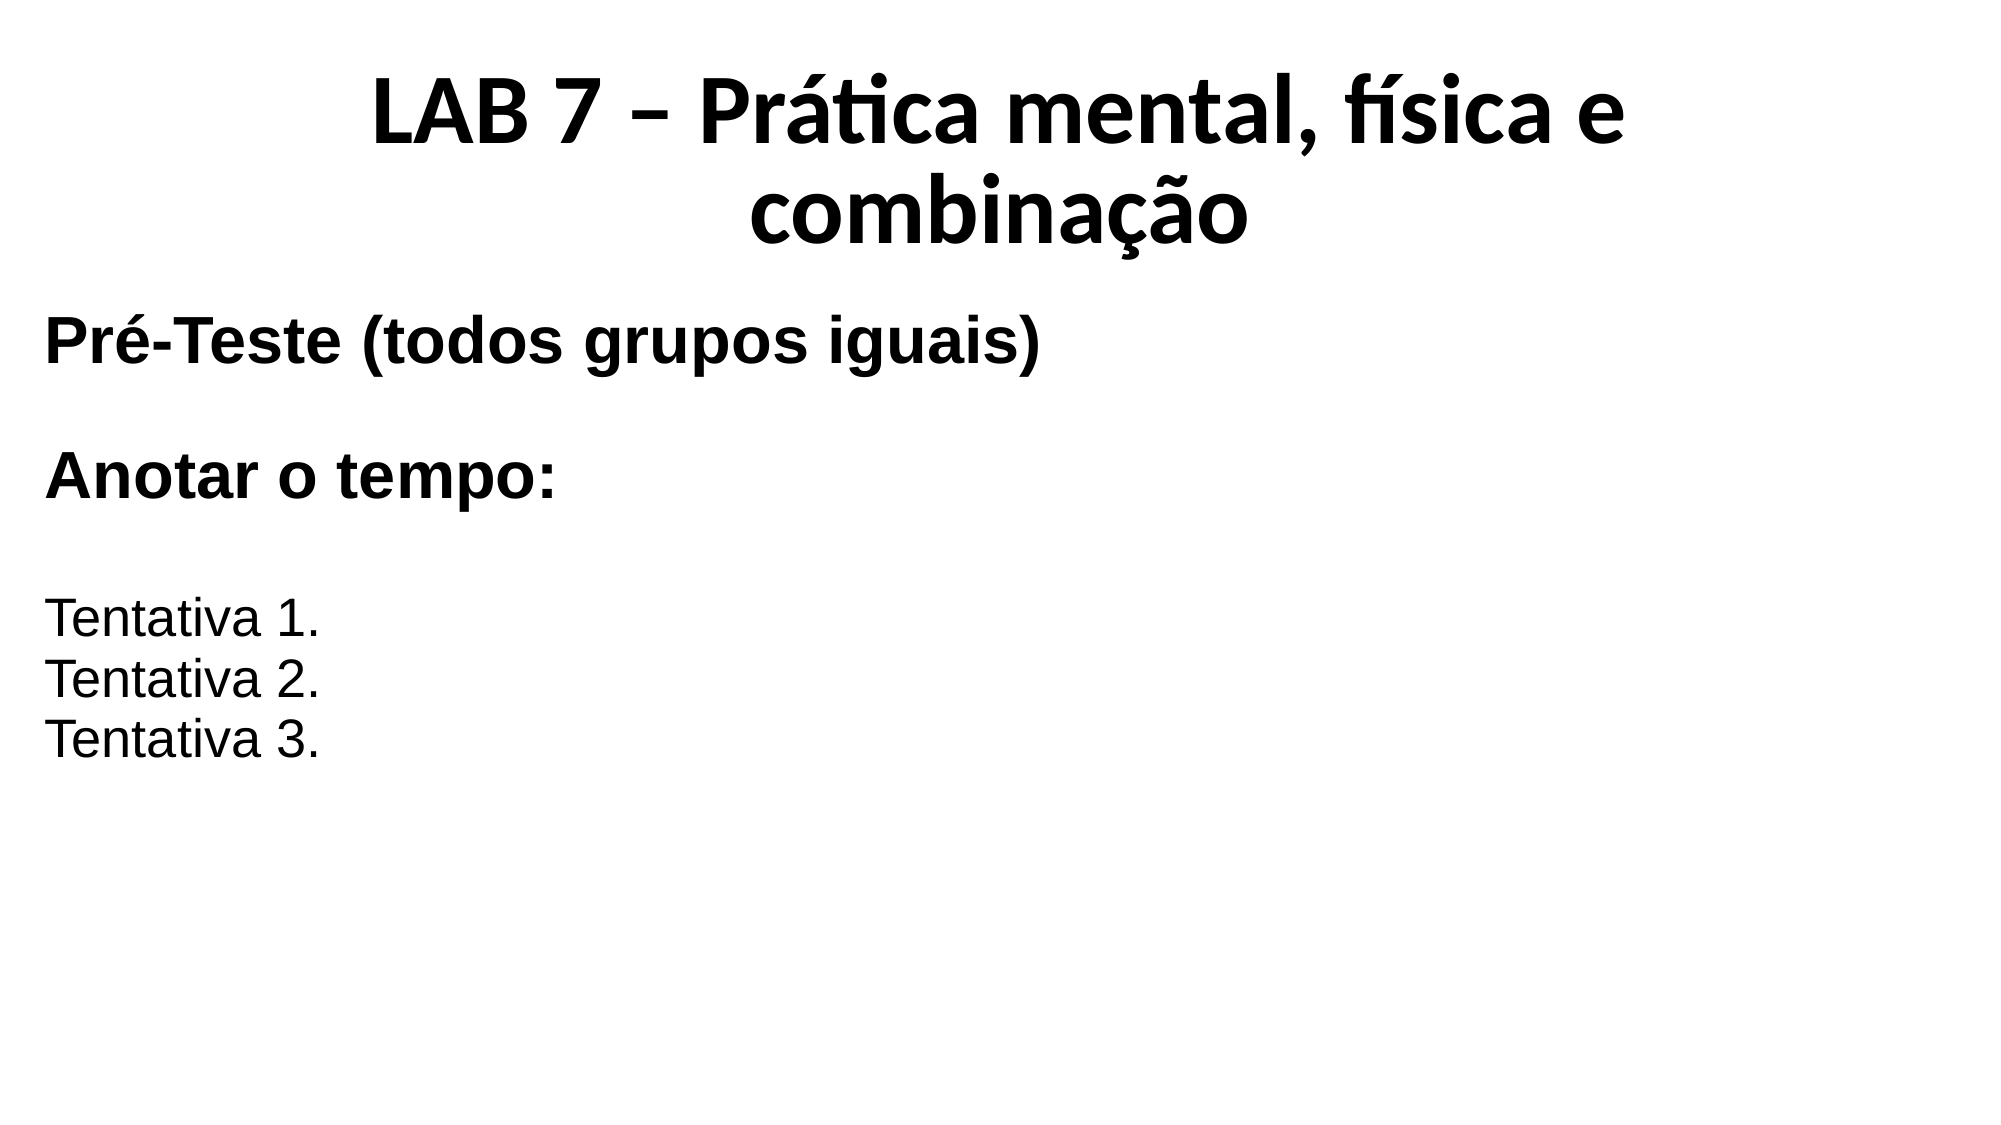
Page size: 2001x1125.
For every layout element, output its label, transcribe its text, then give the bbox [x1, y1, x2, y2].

text_box Pré-Teste (todos grupos iguais) Anotar o tempo: Tentativa 1. Tentativa 2. Tentativa 3. [29, 295, 1241, 916]
title LAB 7 – Prática mental, física e combinação [137, 59, 1863, 278]
